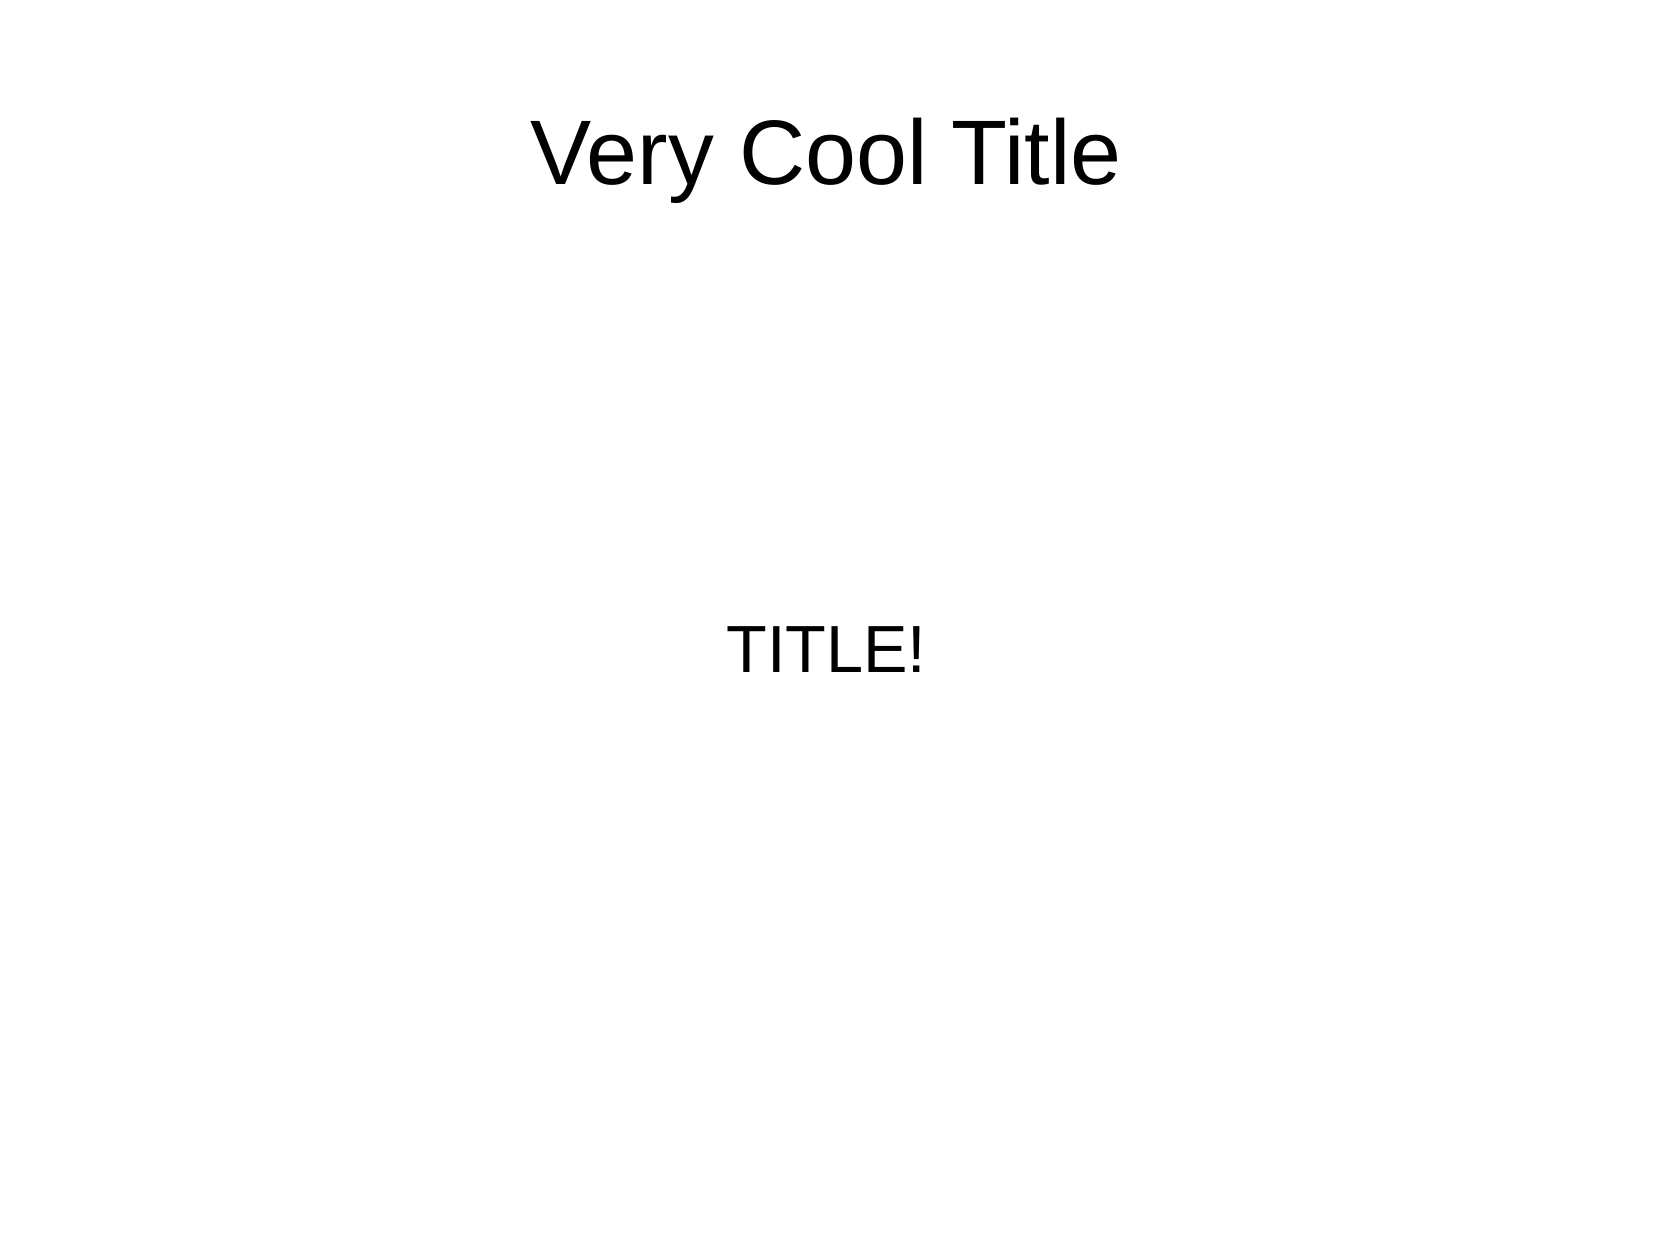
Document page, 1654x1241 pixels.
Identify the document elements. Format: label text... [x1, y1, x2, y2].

subtitle TITLE! [82, 290, 1571, 1010]
title Very Cool Title [82, 49, 1571, 257]
